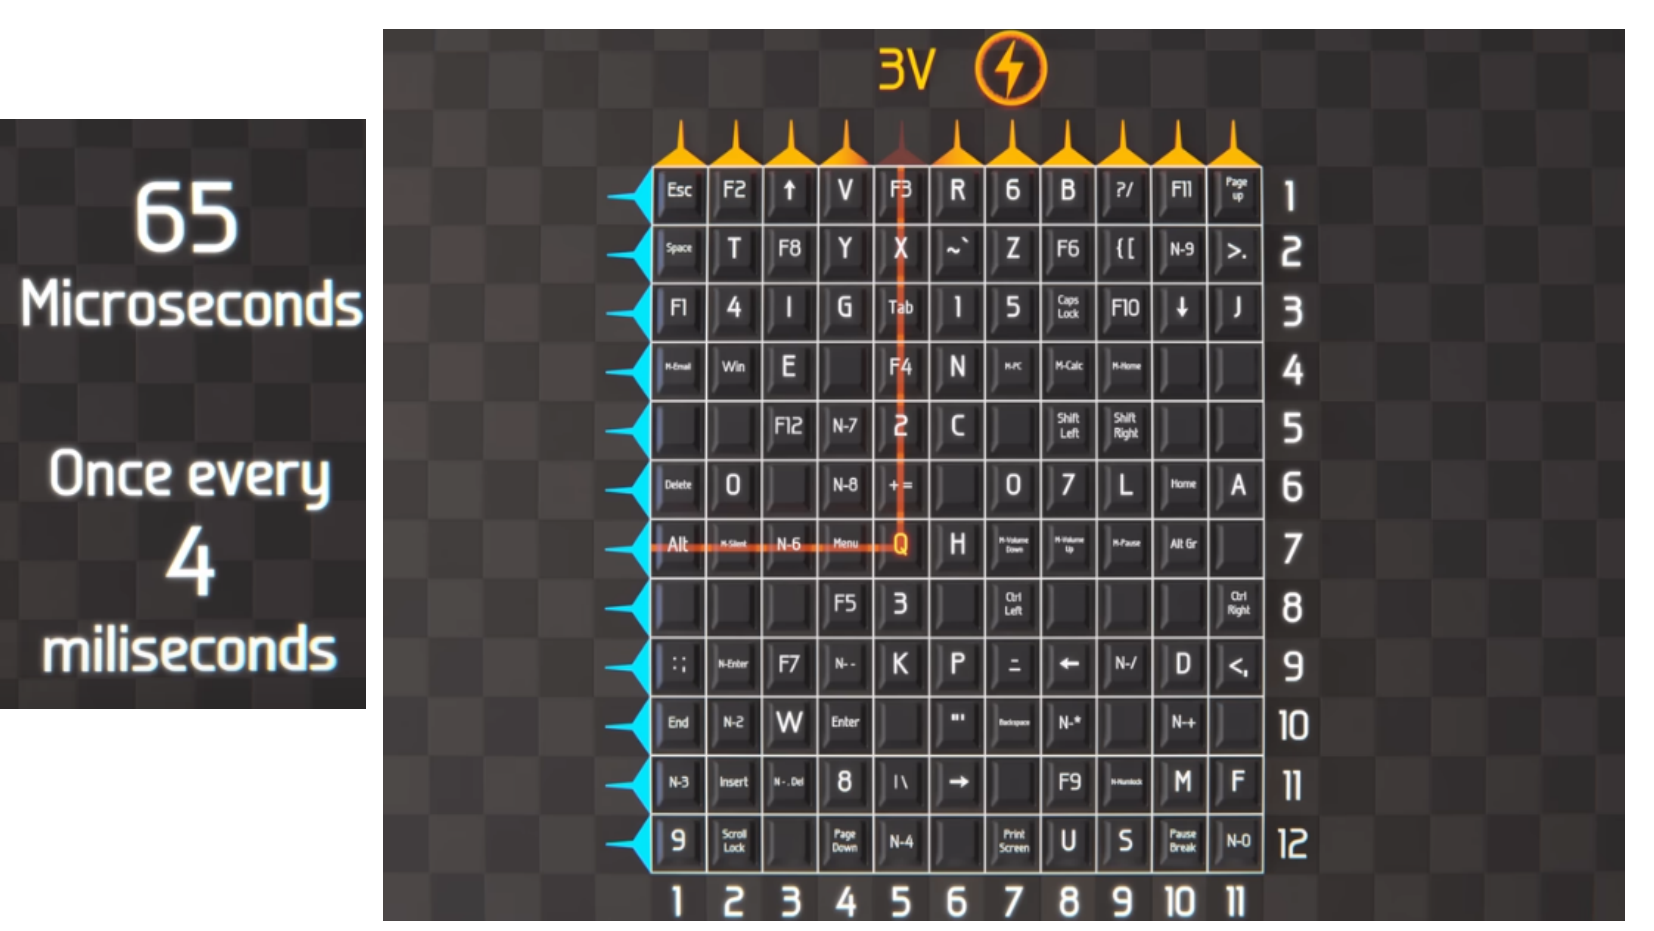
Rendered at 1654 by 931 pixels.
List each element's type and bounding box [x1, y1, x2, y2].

picture [0, 119, 366, 709]
picture [383, 29, 1625, 921]
